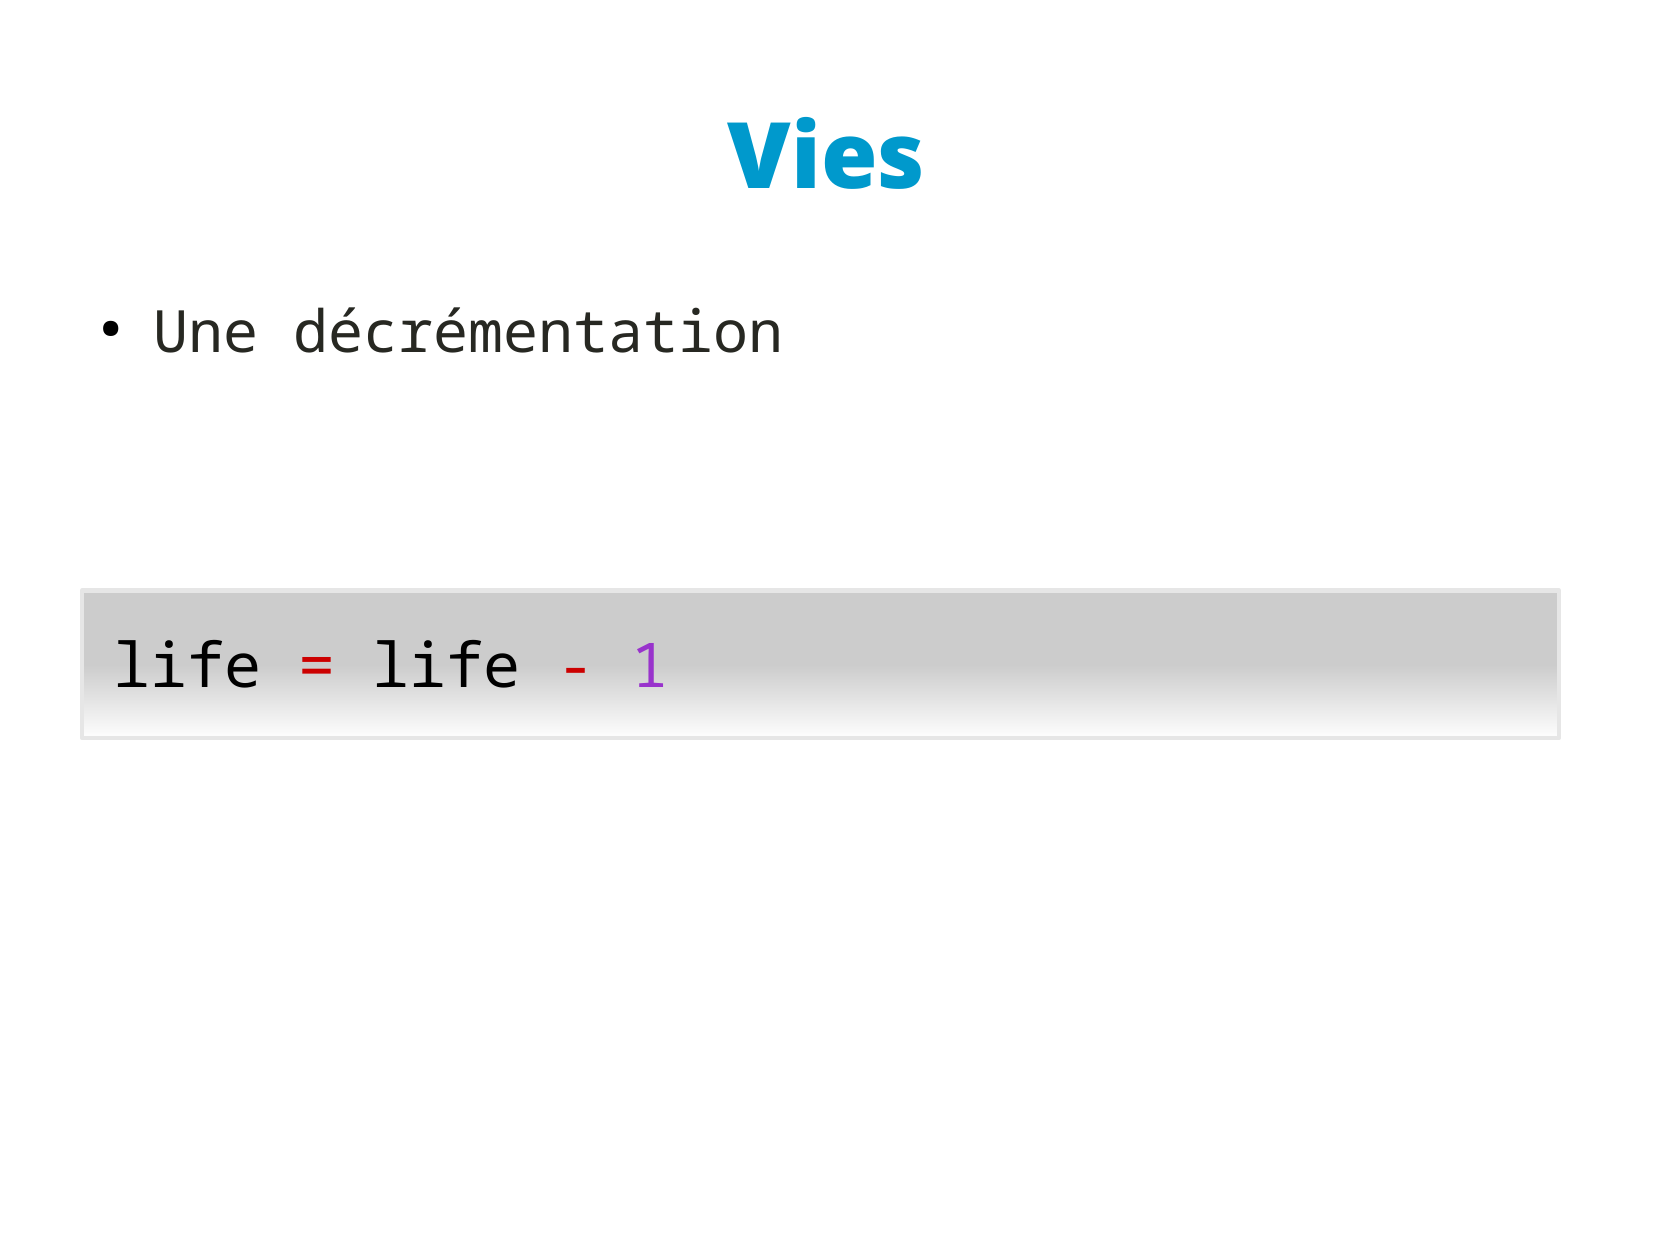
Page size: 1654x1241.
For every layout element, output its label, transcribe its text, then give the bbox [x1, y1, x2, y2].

title Vies [82, 49, 1571, 257]
list Une décrémentation [82, 290, 1571, 1010]
list life = life - 1 [81, 590, 1560, 738]
